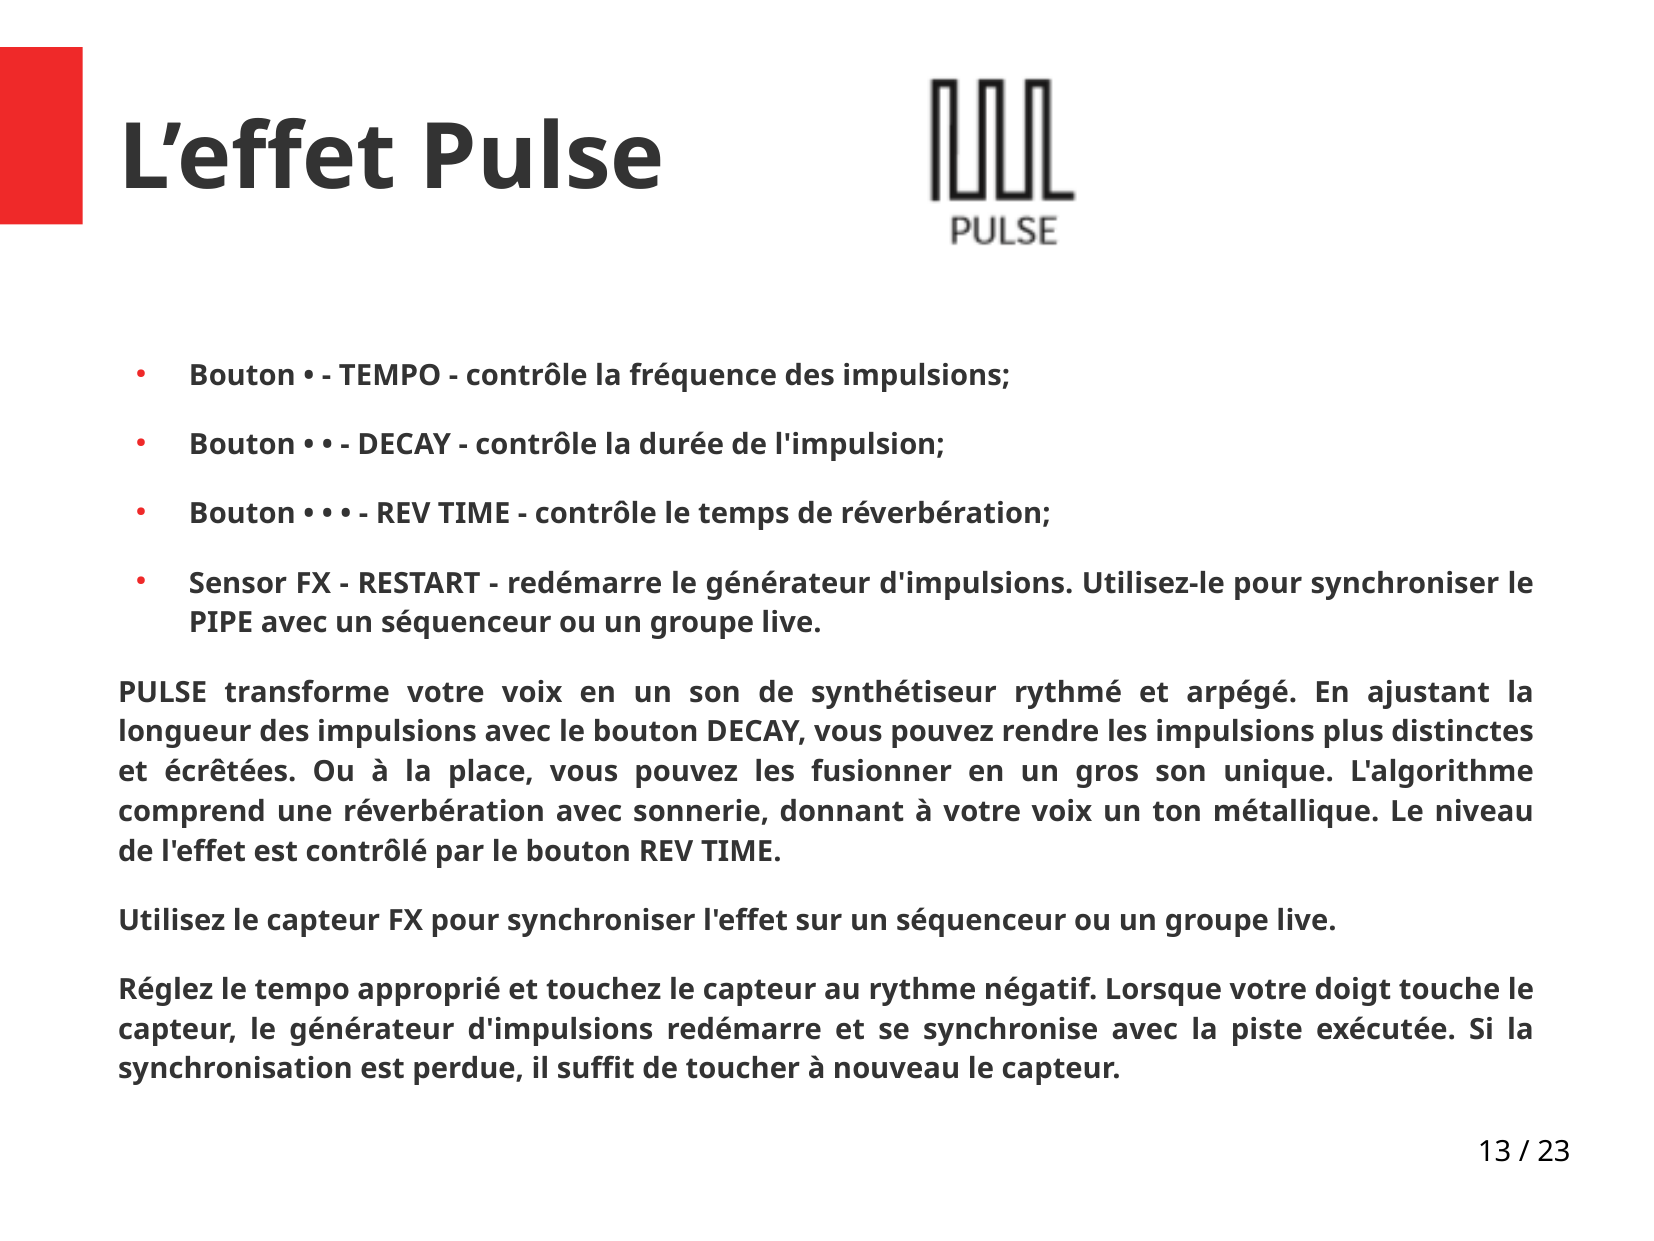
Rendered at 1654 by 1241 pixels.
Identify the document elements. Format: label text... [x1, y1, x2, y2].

list Bouton • - TEMPO - contrôle la fréquence des impulsions; Bouton • • - DECAY - contrôle la durée de l'impulsion; Bouton • • • - REV TIME - contrôle le temps de réverbération; Sensor FX - RESTART - redémarre le générateur d'impulsions. Utilisez-le pour synchroniser le PIPE avec un séquenceur ou un groupe live. PULSE transforme votre voix en un son de synthétiseur rythmé et arpégé. En ajustant la longueur des impulsions avec le bouton DECAY, vous pouvez rendre les impulsions plus distinctes et écrêtées. Ou à la place, vous pouvez les fusionner en un gros son unique. L'algorithme comprend une réverbération avec sonnerie, donnant à votre voix un ton métallique. Le niveau de l'effet est contrôlé par le bouton REV TIME. Utilisez le capteur FX pour synchroniser l'effet sur un séquenceur ou un groupe live. Réglez le tempo approprié et touchez le capteur au rythme négatif. Lorsque votre doigt touche le capteur, le générateur d'impulsions redémarre et se synchronise avec la piste exécutée. Si la synchronisation est perdue, il suffit de toucher à nouveau le capteur. [118, 354, 1536, 1074]
picture [897, 58, 1123, 272]
title L’effet Pulse [118, 49, 1571, 257]
